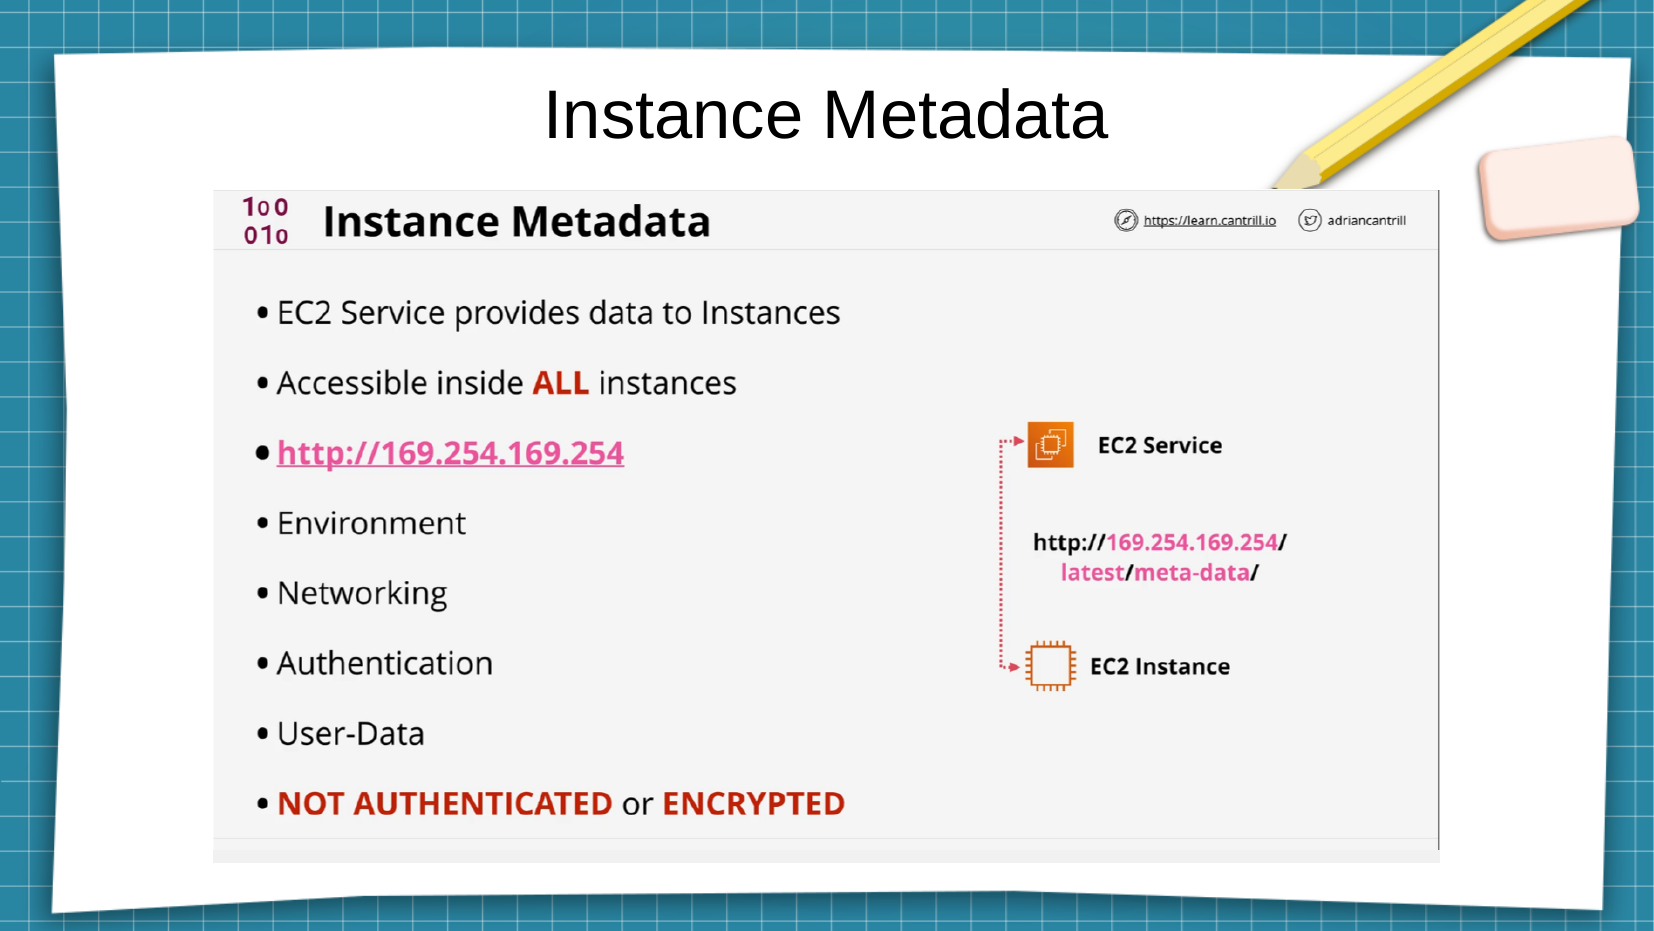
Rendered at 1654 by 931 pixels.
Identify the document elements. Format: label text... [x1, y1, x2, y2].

picture [0, 0, 1654, 931]
title Instance Metadata [82, 37, 1571, 193]
